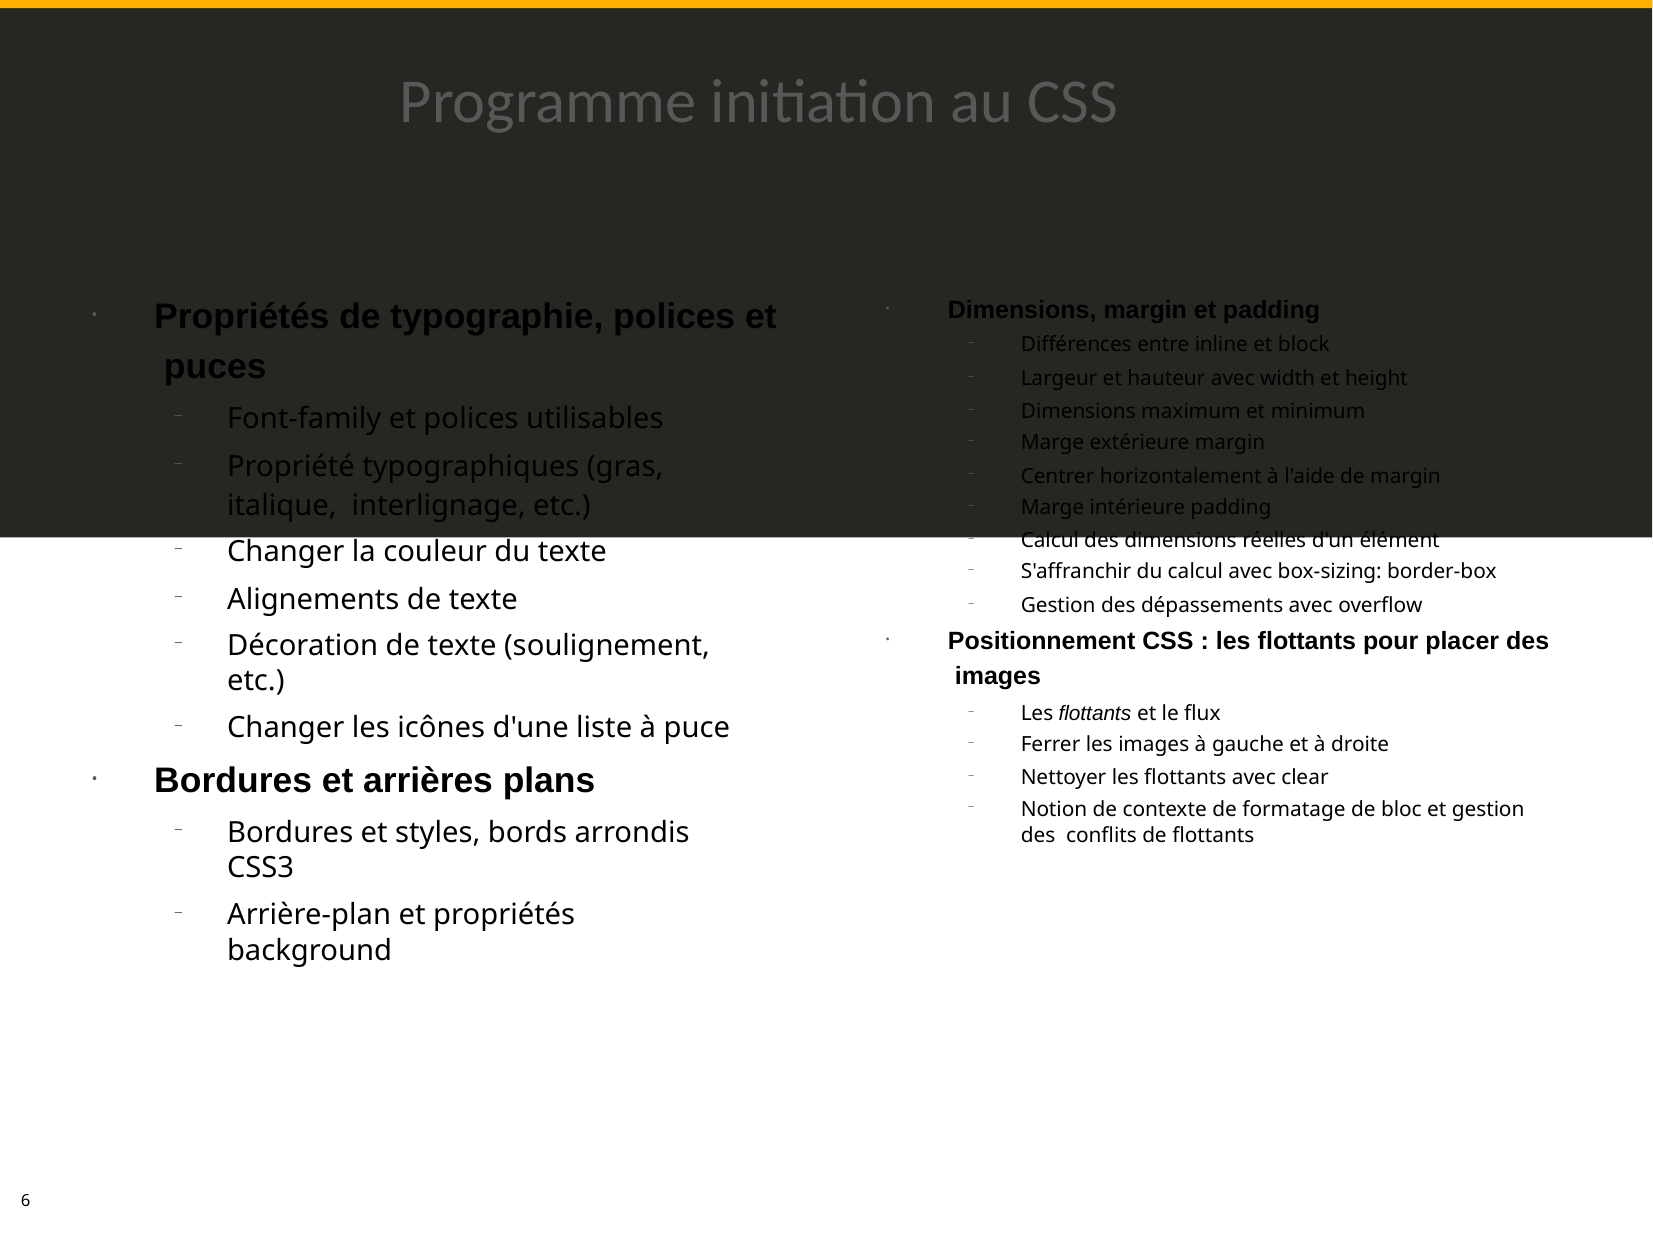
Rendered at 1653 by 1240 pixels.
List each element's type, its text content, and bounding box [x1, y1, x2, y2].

text_box Propriétés de typographie, polices et puces Font-family et polices utilisables Propriété typographiques (gras, italique, interlignage, etc.) Changer la couleur du texte Alignements de texte Décoration de texte (soulignement, etc.) Changer les icônes d'une liste à puce Bordures et arrières plans Bordures et styles, bords arrondis CSS3 Arrière-plan et propriétés background [89, 284, 779, 966]
text_box Dimensions, margin et padding Différences entre inline et block Largeur et hauteur avec width et height Dimensions maximum et minimum Marge extérieure margin Centrer horizontalement à l'aide de margin Marge intérieure padding Calcul des dimensions réelles d'un élément S'affranchir du calcul avec box-sizing: border-box Gestion des dépassements avec overflow Positionnement CSS : les flottants pour placer des images Les flottants et le flux Ferrer les images à gauche et à droite Nettoyer les flottants avec clear Notion de contexte de formatage de bloc et gestion des conflits de flottants [883, 282, 1552, 848]
title Programme initiation au CSS [397, 58, 1264, 268]
text_box <numéro> [14, 1189, 37, 1213]
text_box [0, 0, 1653, 9]
